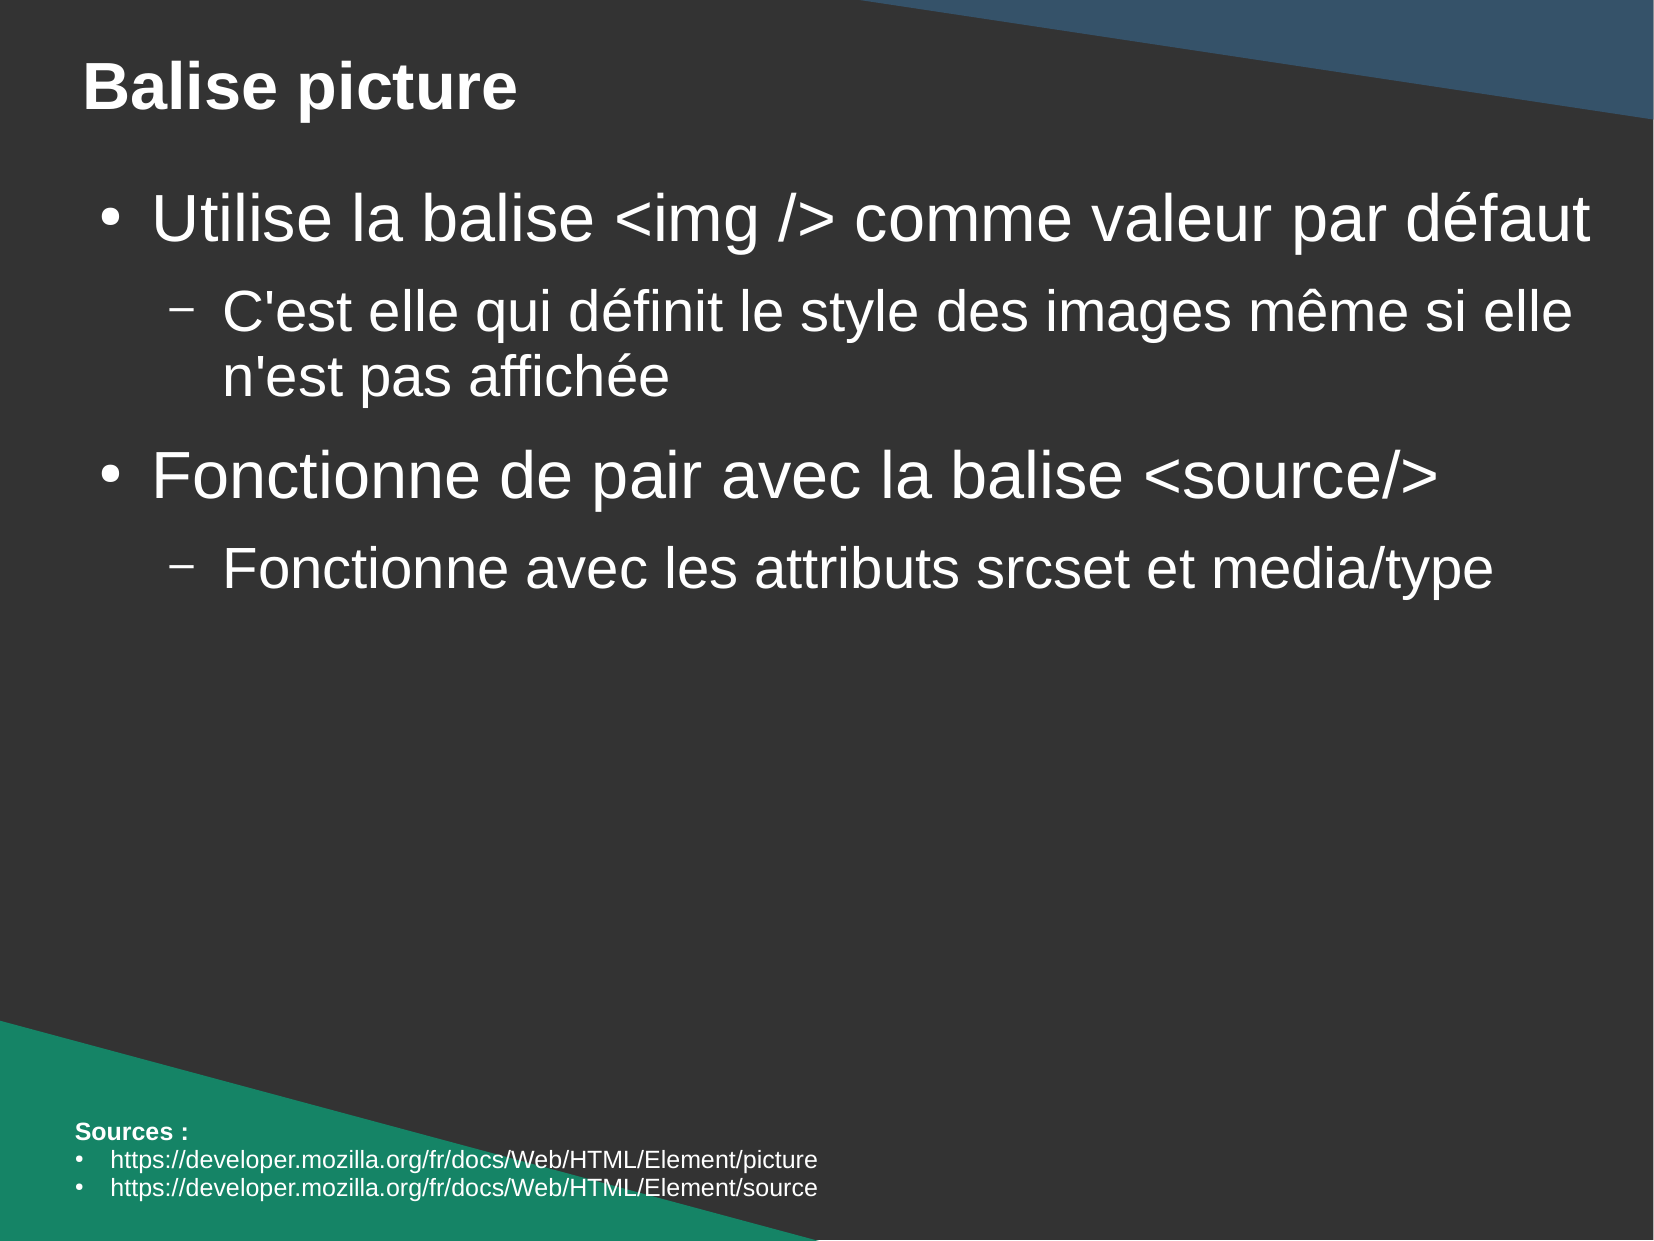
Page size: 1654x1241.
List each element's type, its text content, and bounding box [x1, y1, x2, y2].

text_box [0, 1020, 332, 1241]
text_box [859, 0, 1654, 120]
list Utilise la balise <img /> comme valeur par défaut C'est elle qui définit le style des images même si elle n'est pas affichée Fonctionne de pair avec la balise <source/> Fonctionne avec les attributs srcset et media/type [80, 180, 1605, 1040]
text_box Sources : https://developer.mozilla.org/fr/docs/Web/HTML/Element/picture https://developer.mozilla.org/fr/docs/Web/HTML/Element/source [60, 1110, 1546, 1241]
title Balise picture [82, 49, 1571, 162]
